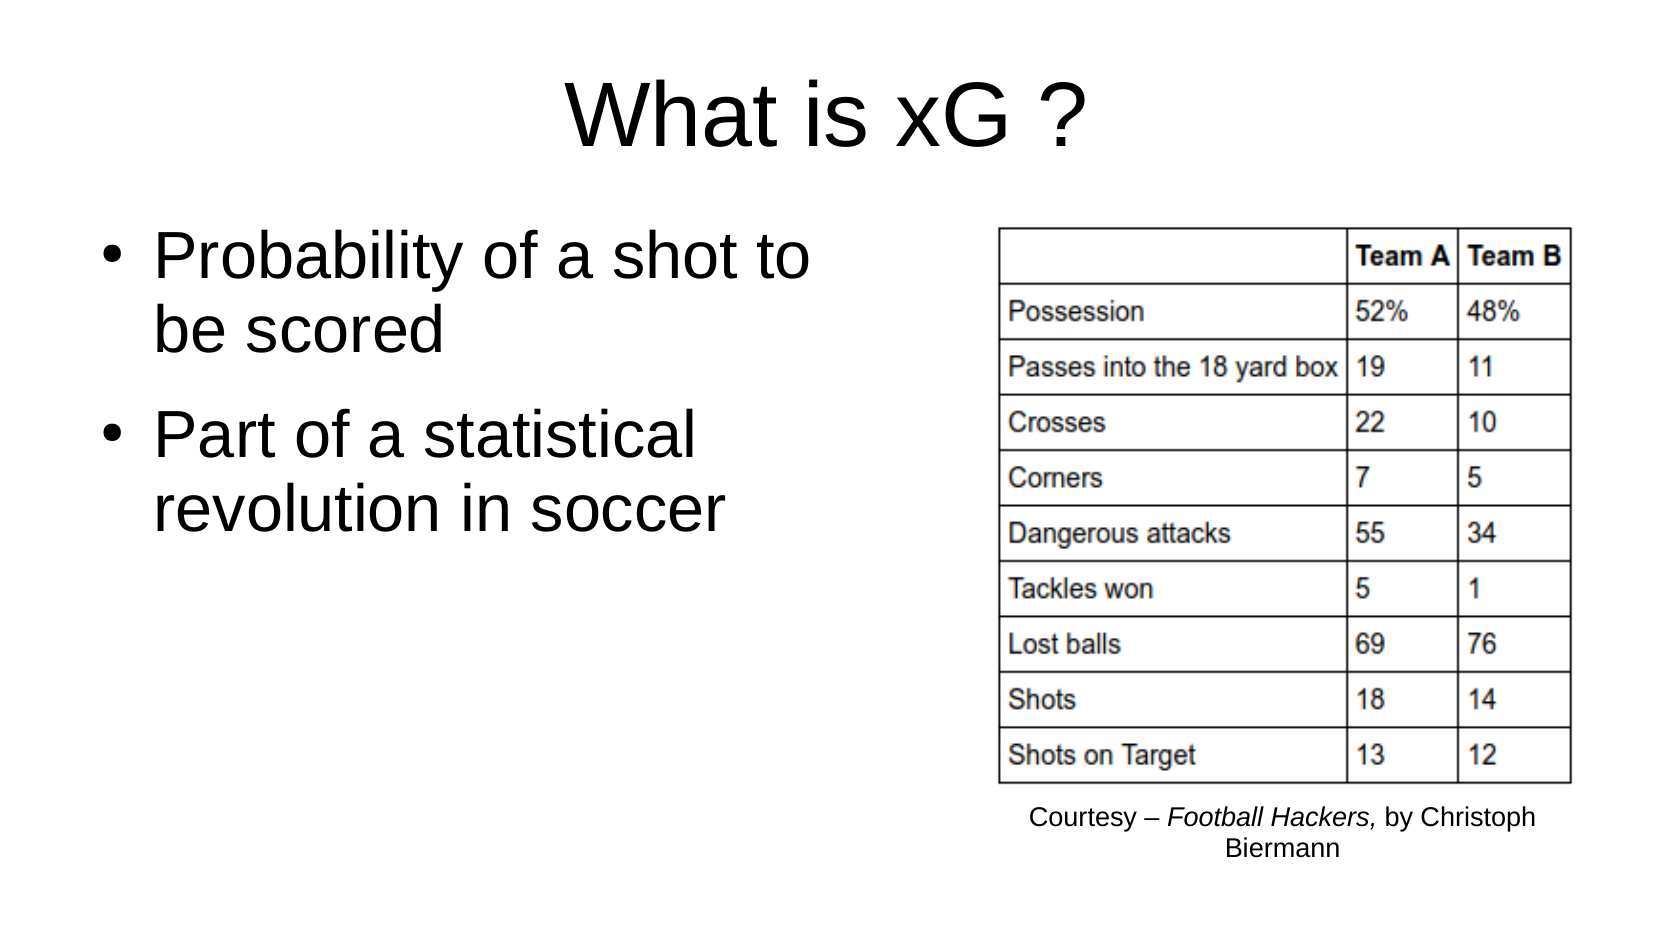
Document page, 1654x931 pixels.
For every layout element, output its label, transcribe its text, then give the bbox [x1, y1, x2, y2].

title What is xG ? [82, 37, 1571, 193]
list Probability of a shot to be scored Part of a statistical revolution in soccer [82, 217, 886, 758]
picture [995, 224, 1576, 788]
text_box Courtesy – Football Hackers, by Christoph Biermann [1005, 795, 1561, 871]
